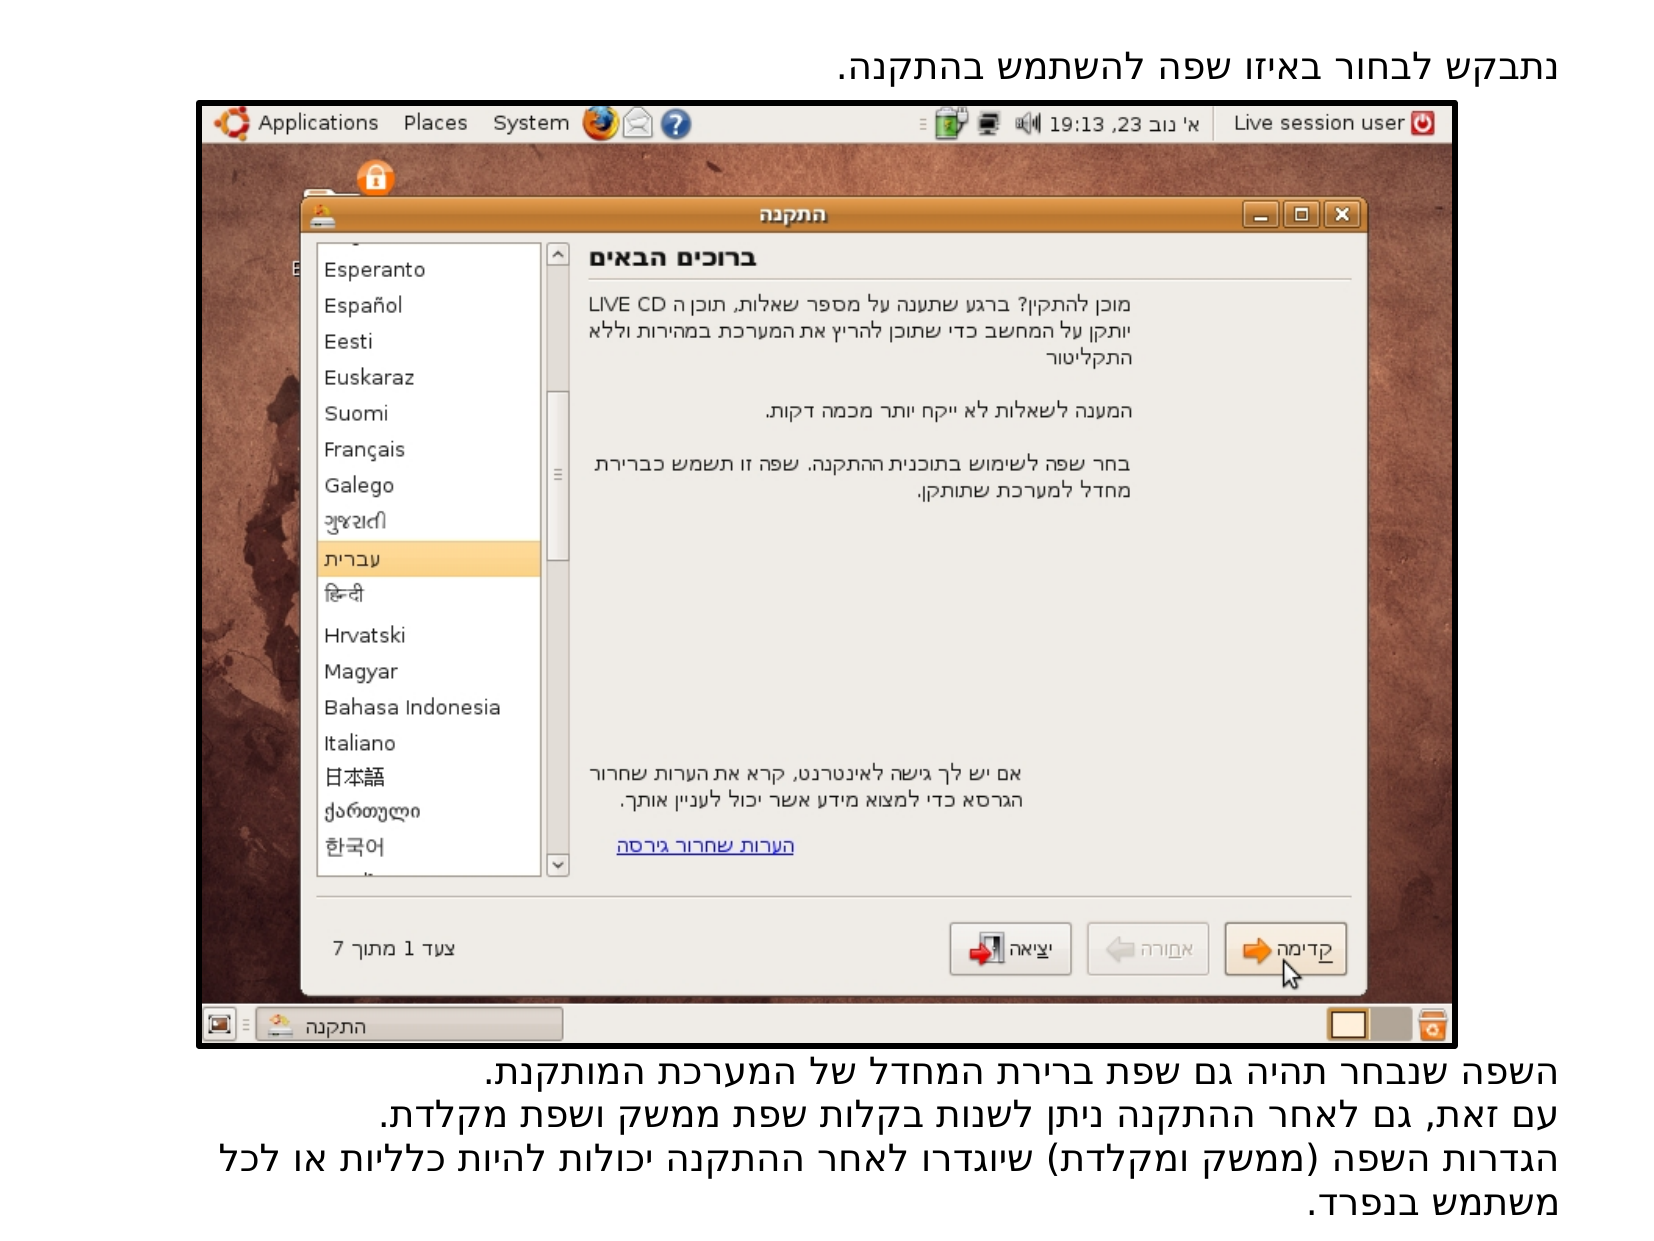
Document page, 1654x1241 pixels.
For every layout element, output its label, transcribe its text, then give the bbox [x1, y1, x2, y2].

text_box השפה שנבחר תהיה גם שפת ברירת המחדל של המערכת המותקנת. עם זאת, גם לאחר ההתקנה ניתן לשנות בקלות שפת ממשק ושפת מקלדת. הגדרות השפה (ממשק ומקלדת) שיוגדרו לאחר ההתקנה יכולות להיות כלליות או לכל משתמש בנפרד. [75, 1042, 1576, 1241]
text_box נתבקש לבחור באיזו שפה להשתמש בהתקנה. [225, 37, 1576, 99]
picture [201, 105, 1452, 1043]
